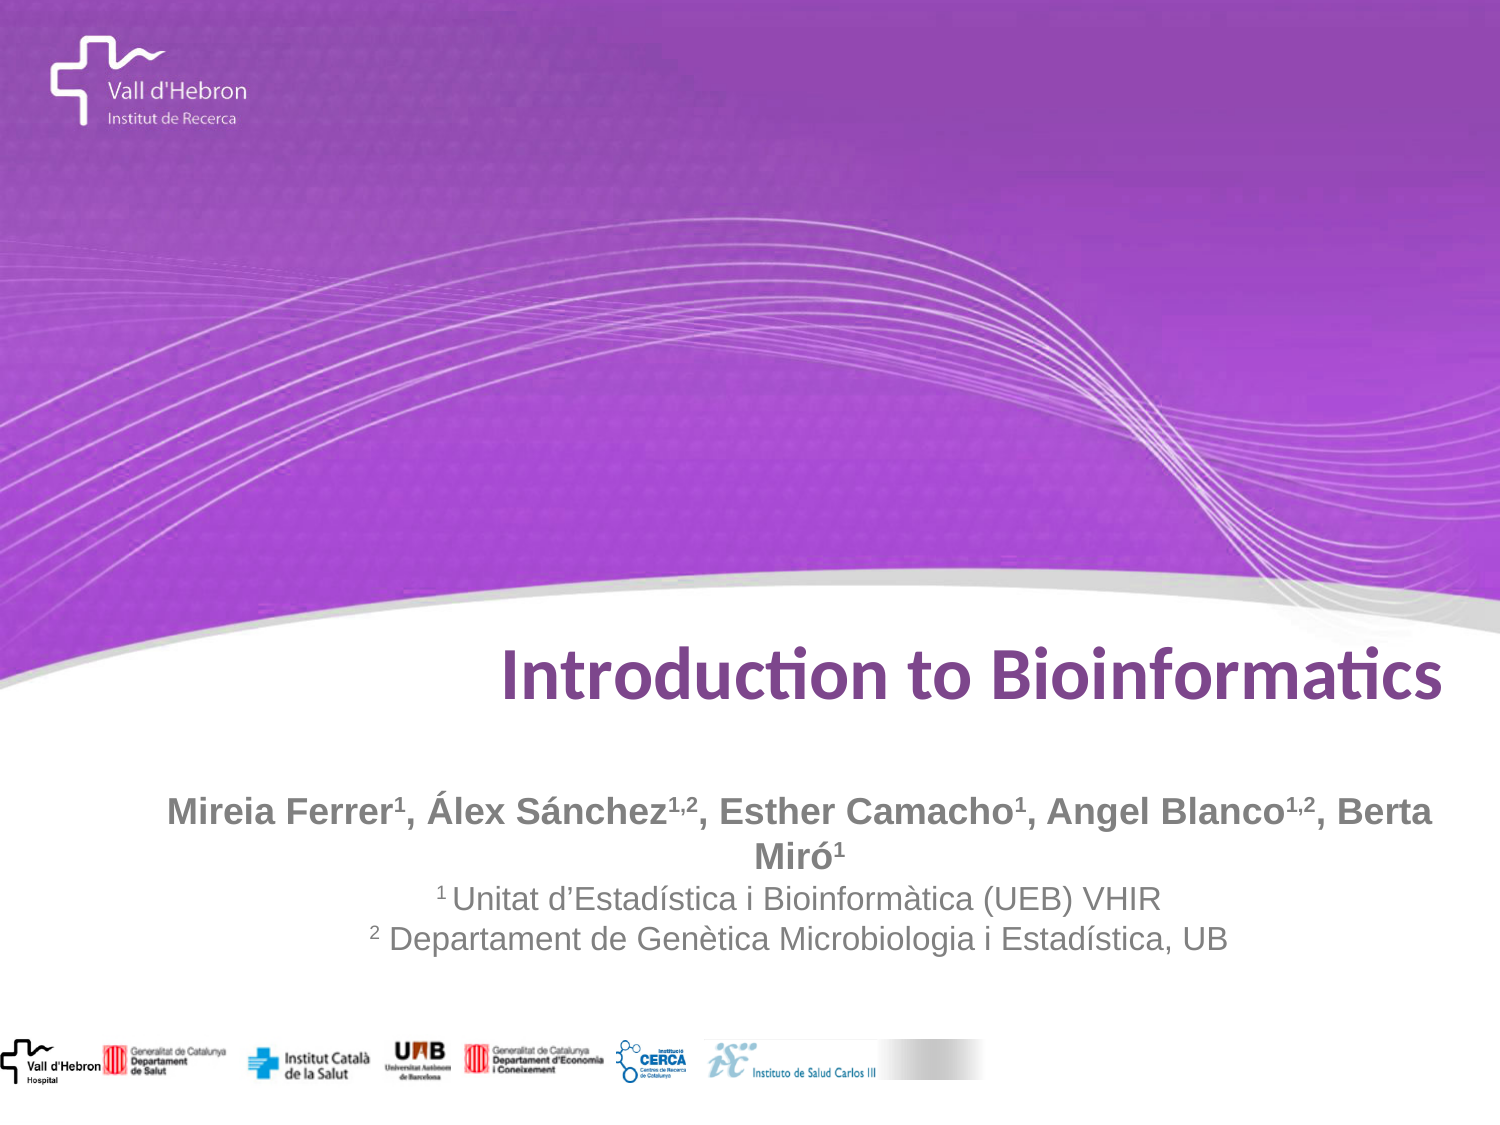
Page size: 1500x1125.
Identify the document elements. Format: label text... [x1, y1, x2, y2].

text_box Mireia Ferrer1, Álex Sánchez1,2, Esther Camacho1, Angel Blanco1,2, Berta Miró1 1 Unitat d’Estadística i Bioinformàtica (UEB) VHIR 2 Departament de Genètica Microbiologia i Estadística, UB [144, 780, 1456, 1046]
picture [0, 0, 1500, 1121]
text_box Introduction to Bioinformatics [5, 616, 1460, 728]
